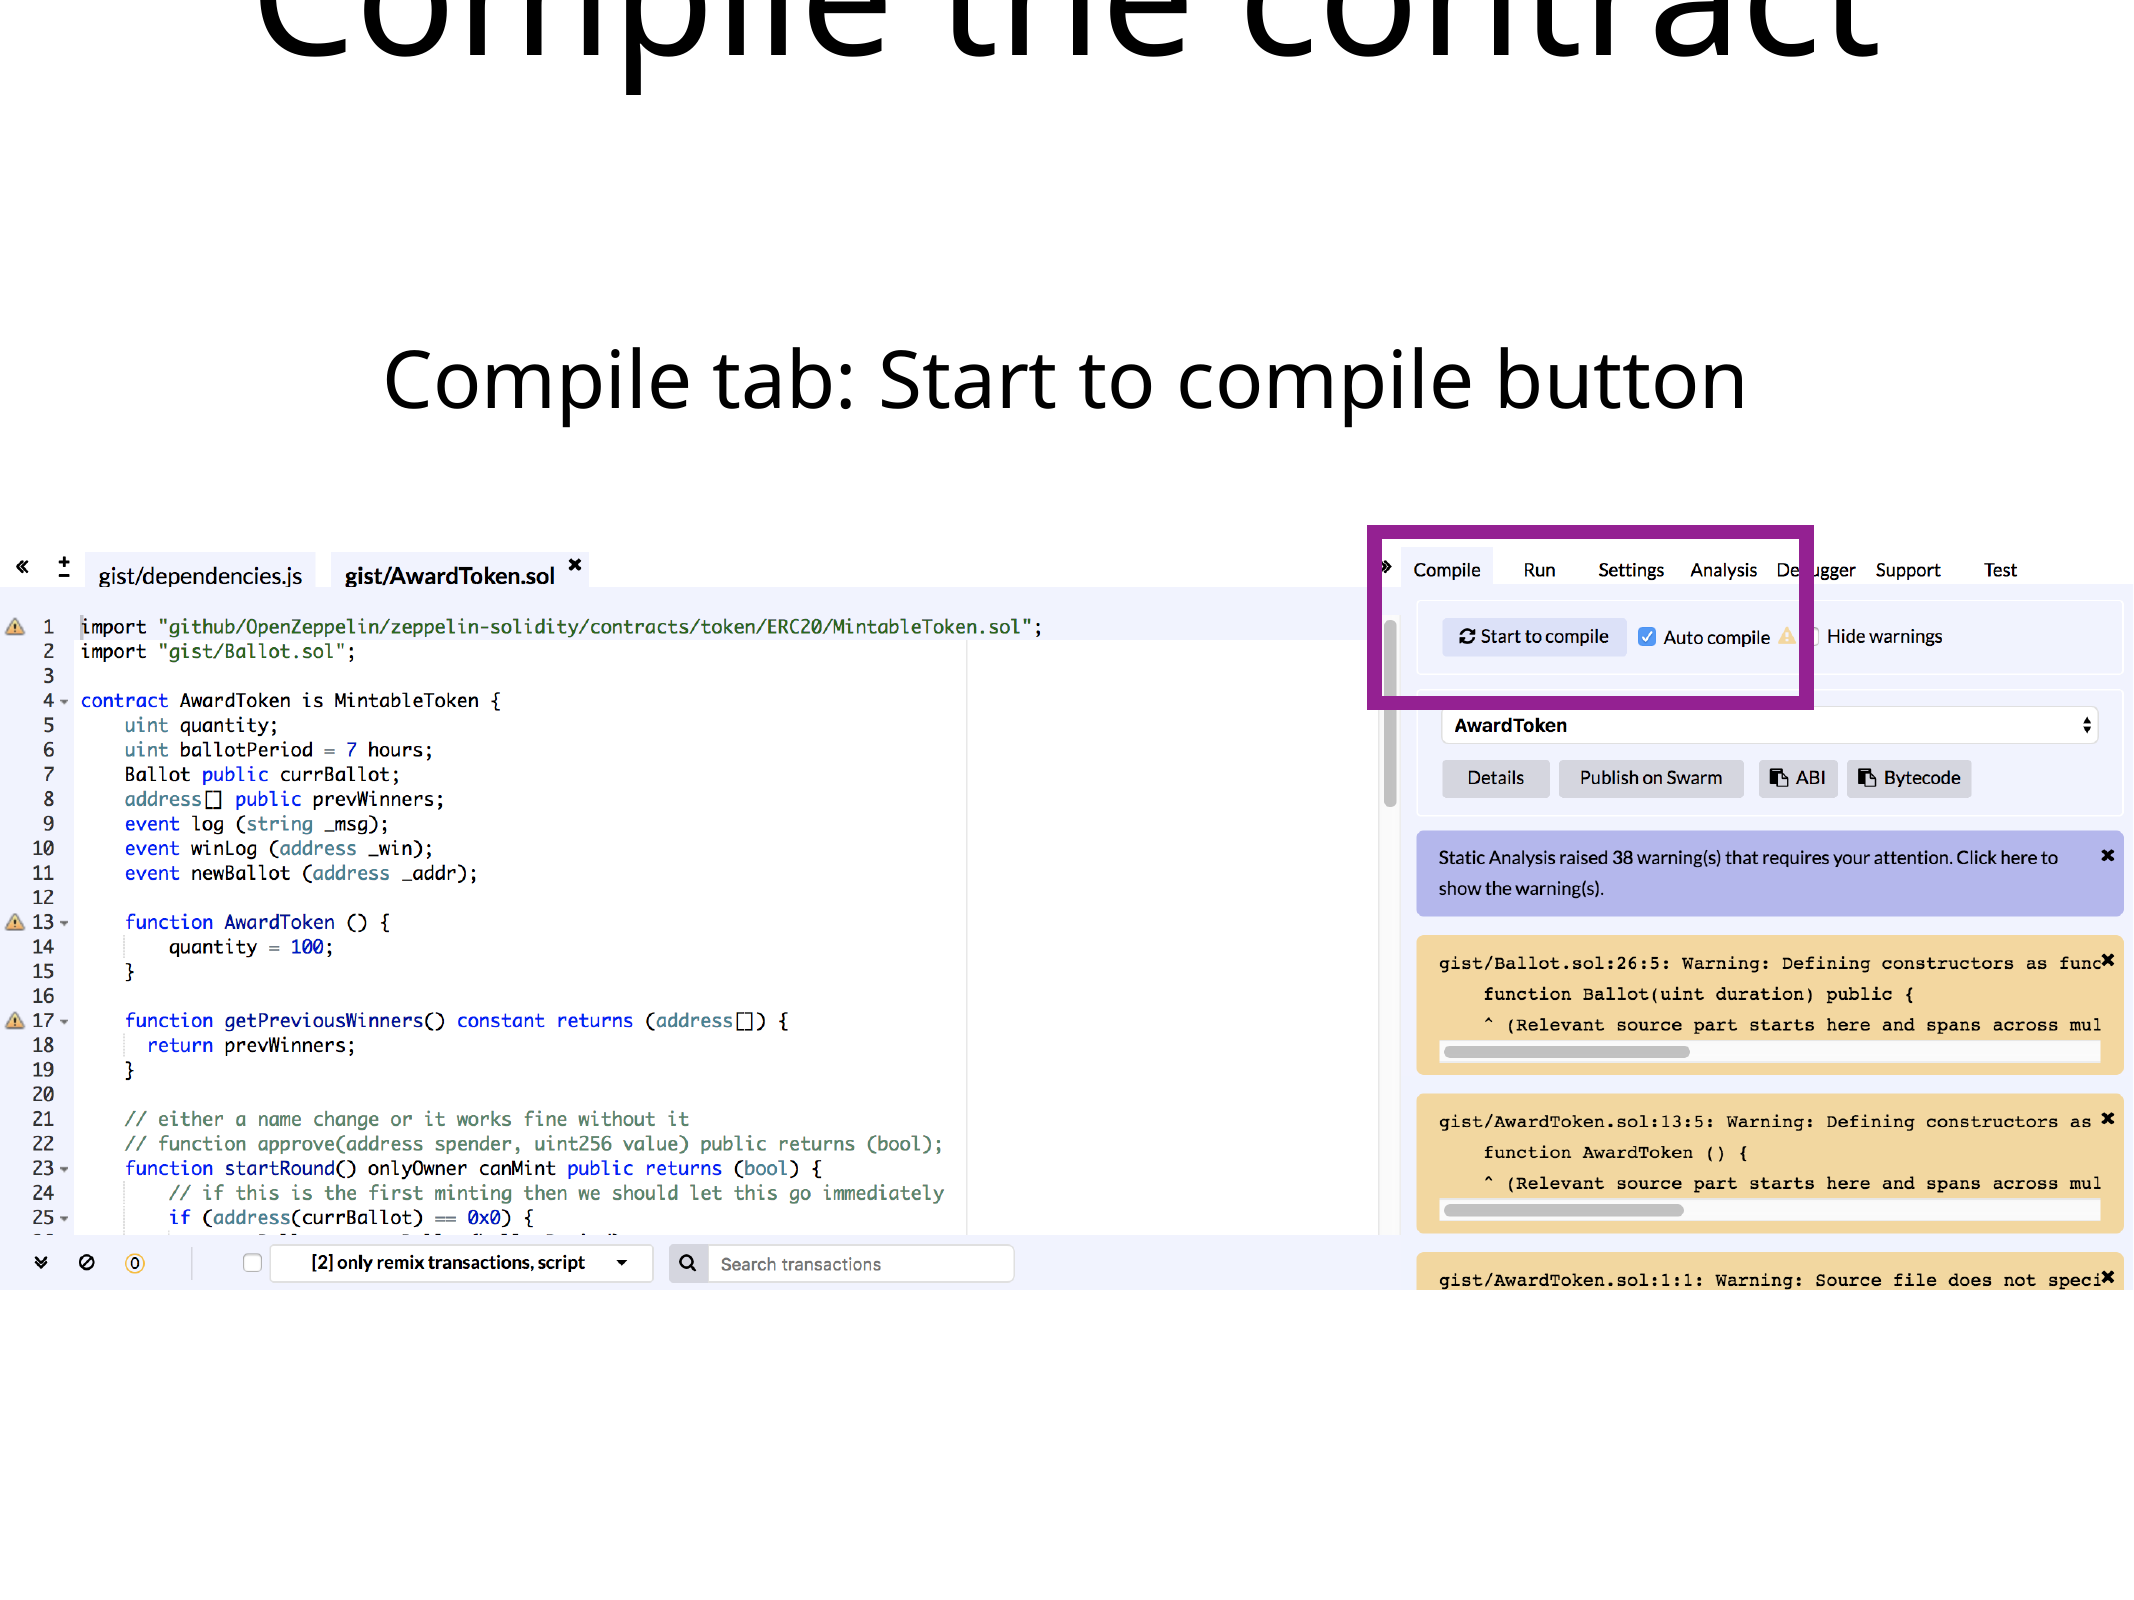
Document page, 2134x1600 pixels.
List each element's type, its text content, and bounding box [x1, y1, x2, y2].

picture [1382, 547, 1799, 696]
title Compile the contract [208, 0, 1925, 320]
subtitle Compile tab: Start to compile button ( when dependencies.js is the active file ) [208, 320, 1925, 507]
picture [0, 547, 2134, 1290]
